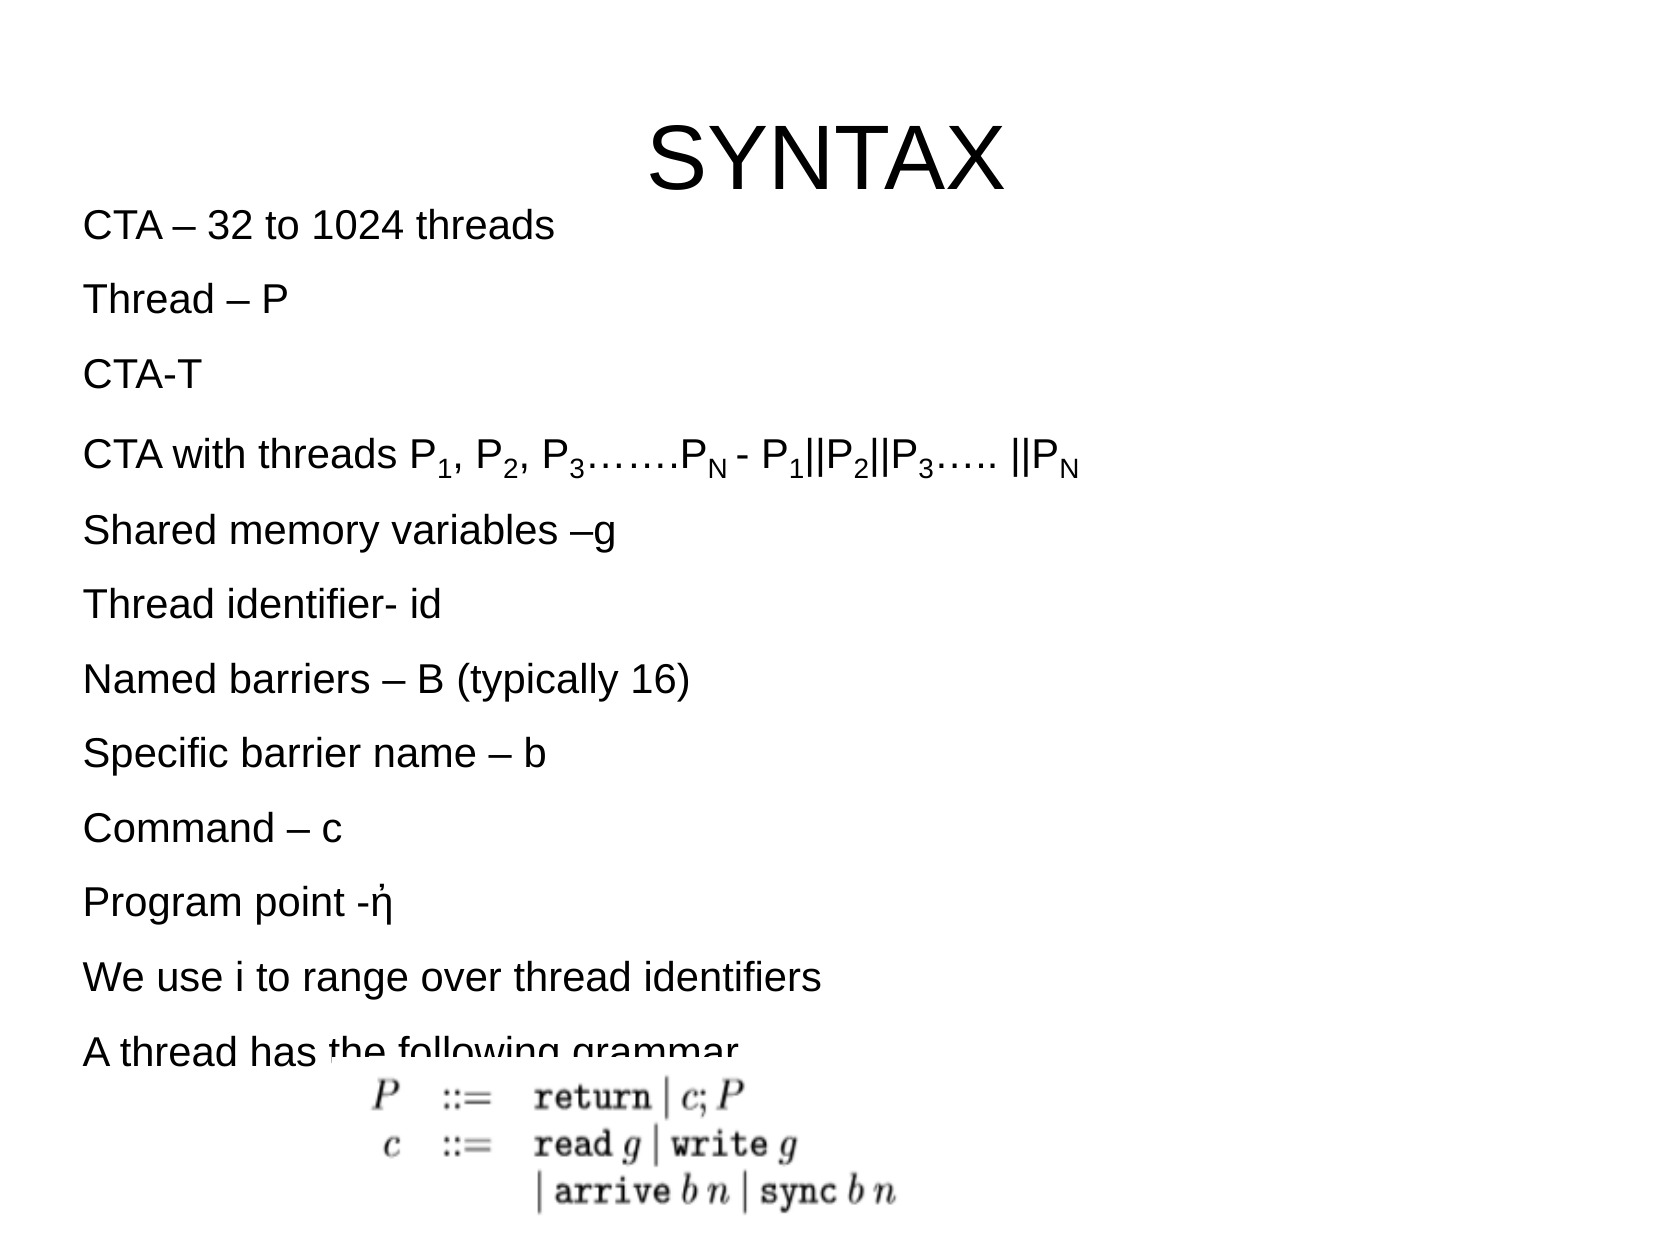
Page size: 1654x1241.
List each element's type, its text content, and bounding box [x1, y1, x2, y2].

title SYNTAX [82, 49, 1571, 203]
list CTA – 32 to 1024 threads Thread – P CTA-T CTA with threads P1, P2, P3…….PN - P1||P2||P3….. ||PN Shared memory variables –g Thread identifier- id Named barriers – B (typically 16) Specific barrier name – b Command – c Program point -ἠ We use i to range over thread identifiers A thread has the following grammar [82, 203, 1571, 1108]
picture [332, 1057, 1075, 1241]
